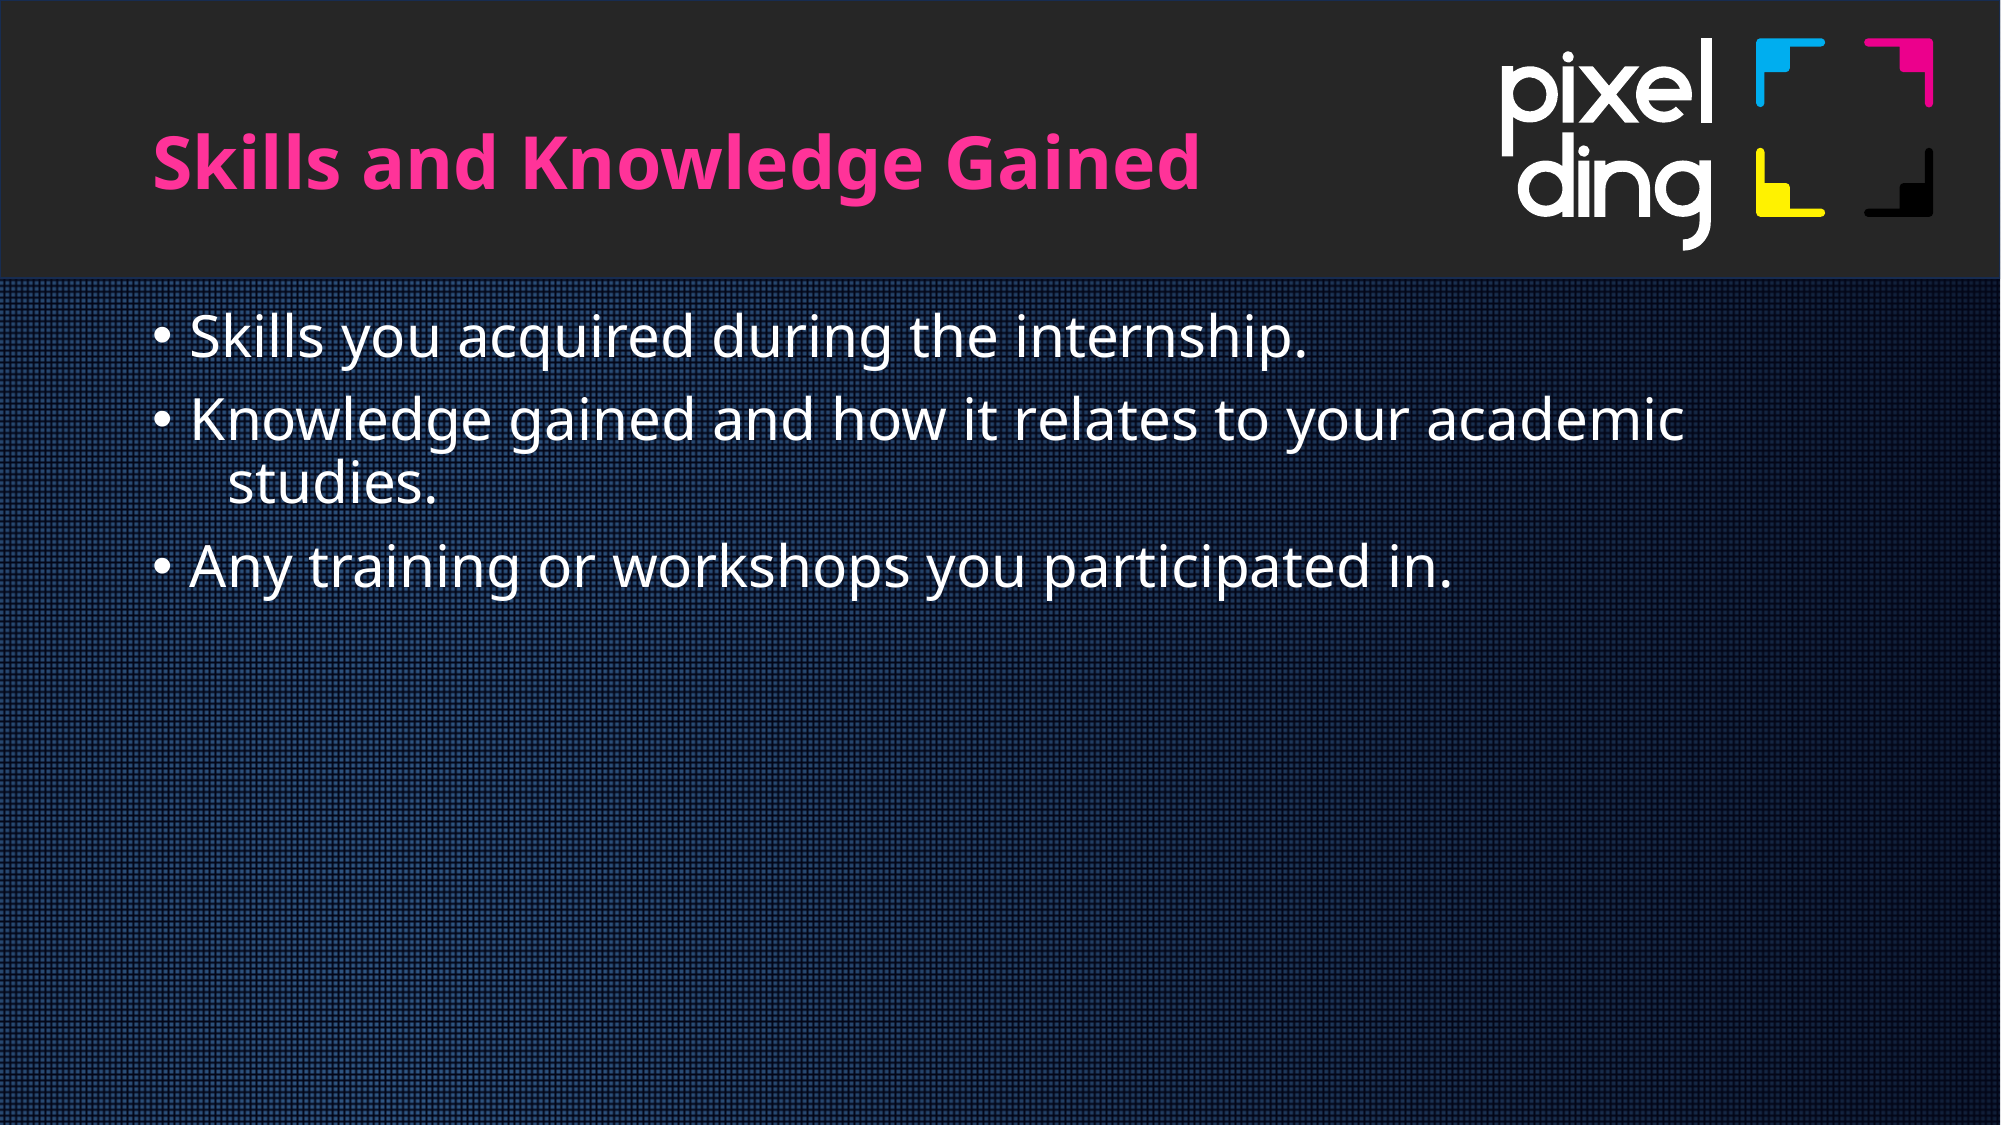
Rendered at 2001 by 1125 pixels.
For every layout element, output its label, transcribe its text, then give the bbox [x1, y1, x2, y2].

list Skills you acquired during the internship. Knowledge gained and how it relates to your academic studies. Any training or workshops you participated in. [137, 299, 1863, 1014]
title Skills and Knowledge Gained [137, 59, 1863, 278]
